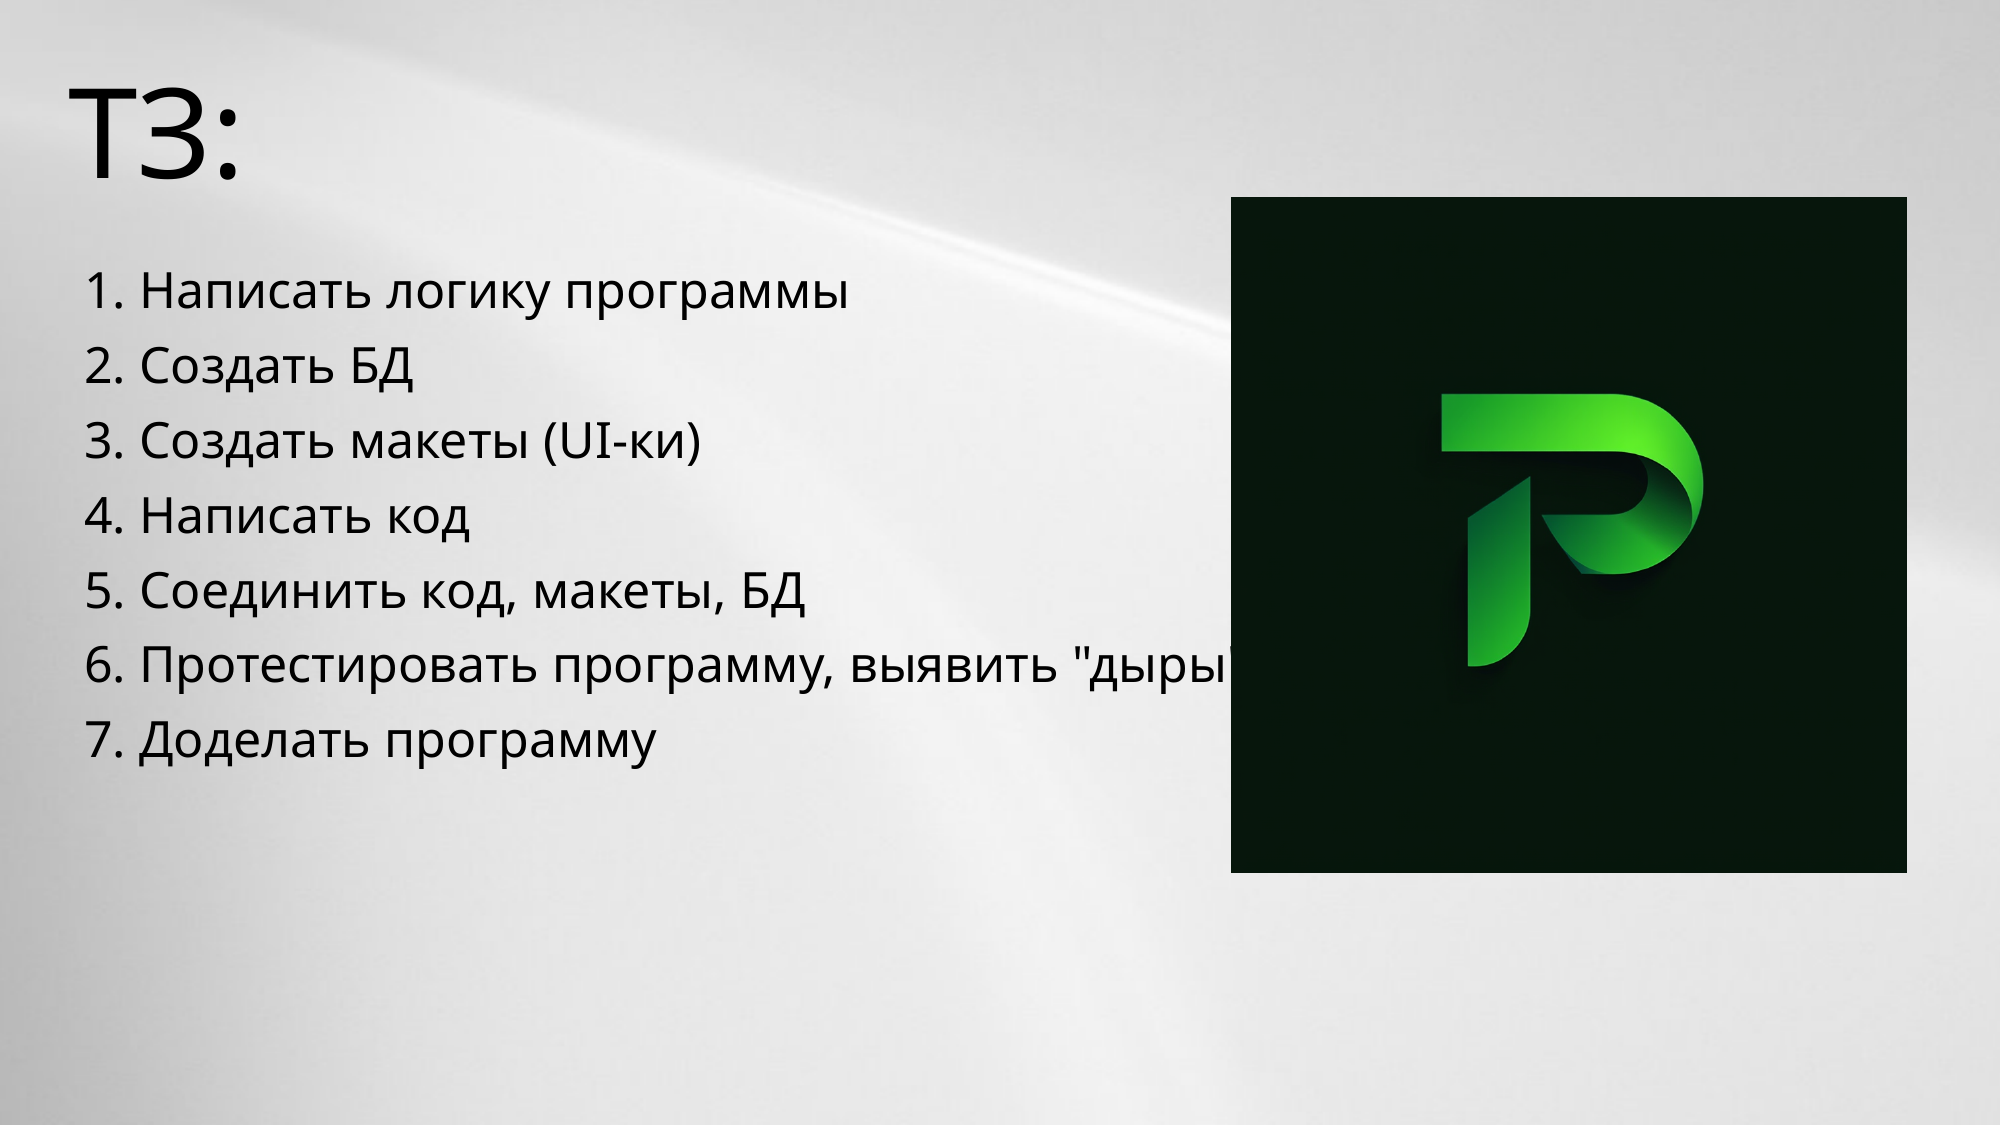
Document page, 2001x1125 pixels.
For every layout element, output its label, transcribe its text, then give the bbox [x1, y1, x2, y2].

title ТЗ: [0, 0, 907, 213]
picture [0, 0, 2000, 1125]
subtitle 1. Написать логику программы 2. Создать БД 3. Создать макеты (UI-ки) 4. Написать код 5. Соединить код, макеты, БД 6. Протестировать программу, выявить "дыры" 7. Доделать программу [69, 258, 1570, 1044]
